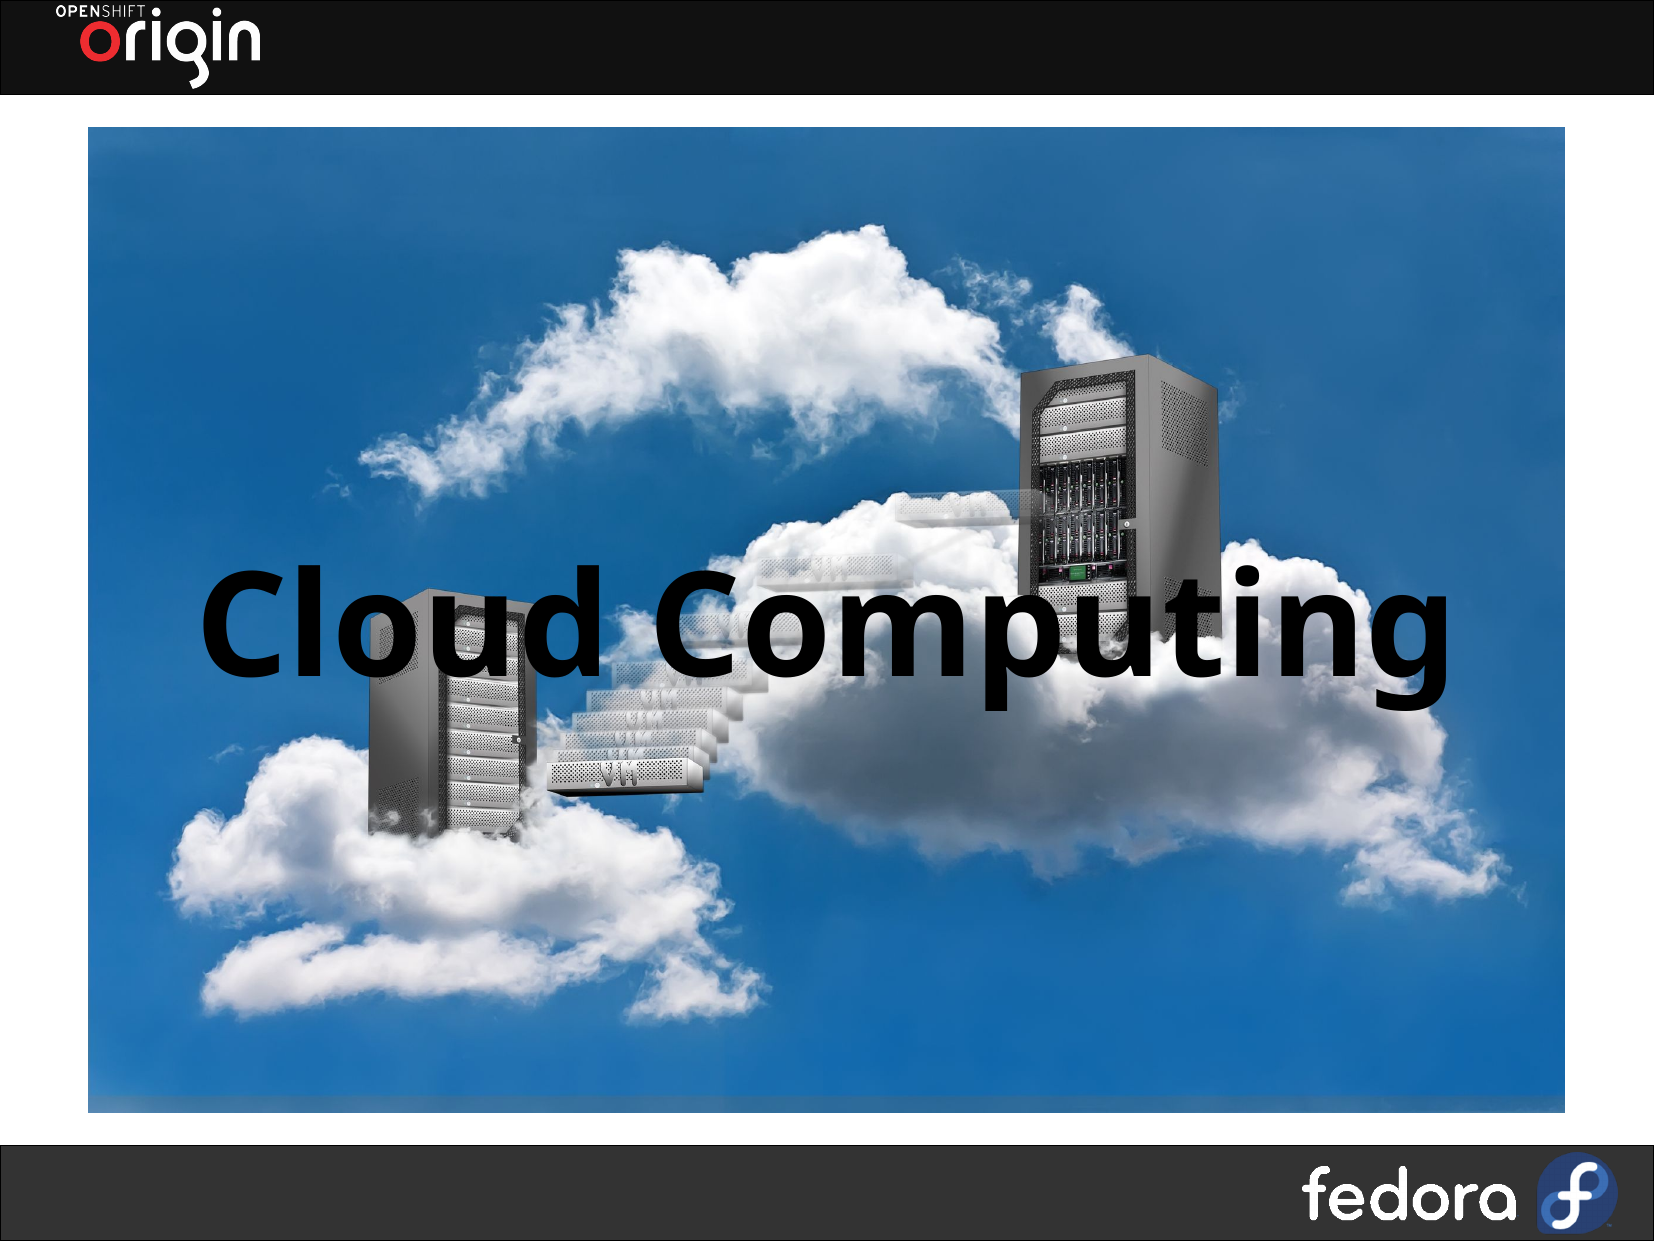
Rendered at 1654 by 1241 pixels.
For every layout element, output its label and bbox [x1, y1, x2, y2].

picture [1299, 1151, 1619, 1235]
picture [56, 5, 260, 89]
picture [88, 127, 1565, 1113]
